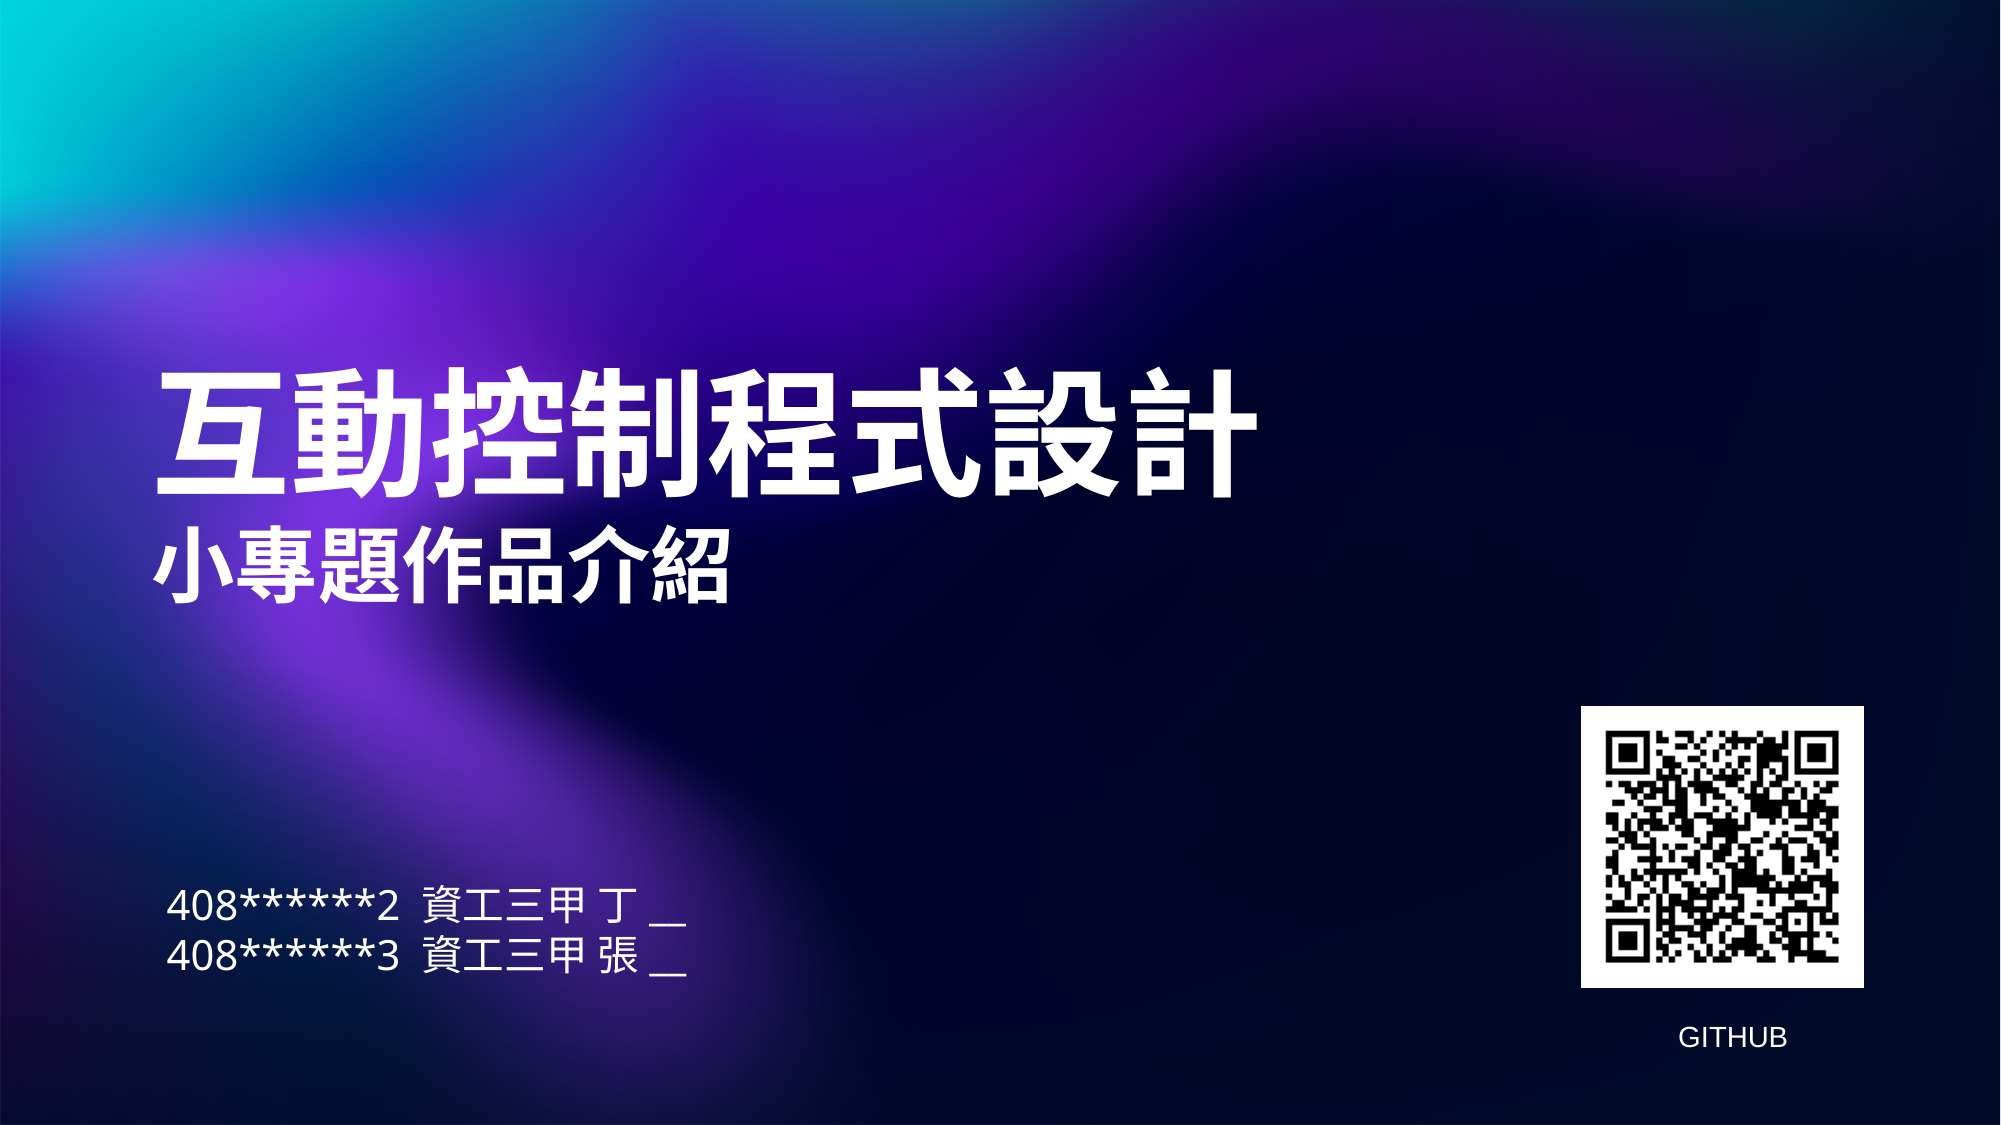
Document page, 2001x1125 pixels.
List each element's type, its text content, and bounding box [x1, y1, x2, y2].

title 互動控制程式設計 小專題作品介紹 [151, 186, 1664, 774]
picture [1581, 706, 1864, 988]
text_box 408******2 資工三甲 丁__ 408******3 資工三甲 張__ [151, 871, 1152, 988]
text_box GITHUB [1663, 1010, 1805, 1061]
